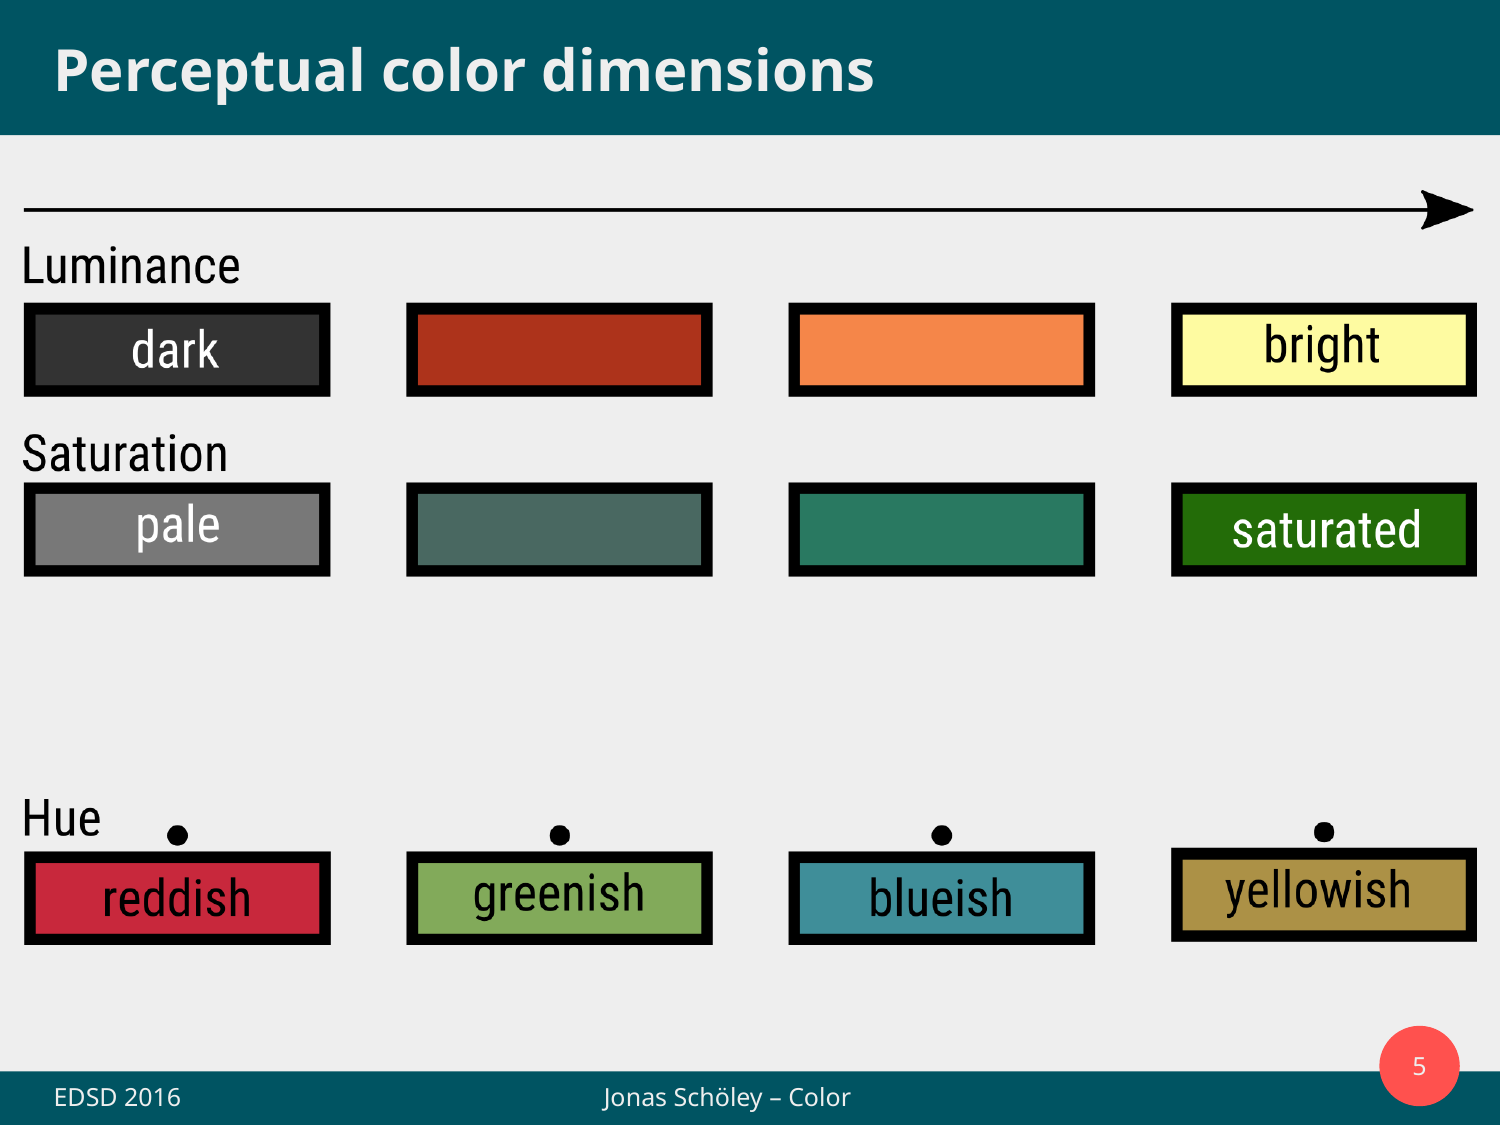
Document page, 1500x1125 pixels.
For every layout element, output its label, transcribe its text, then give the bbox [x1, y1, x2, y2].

title Perceptual color dimensions [53, 0, 1447, 141]
picture [23, 190, 1477, 945]
